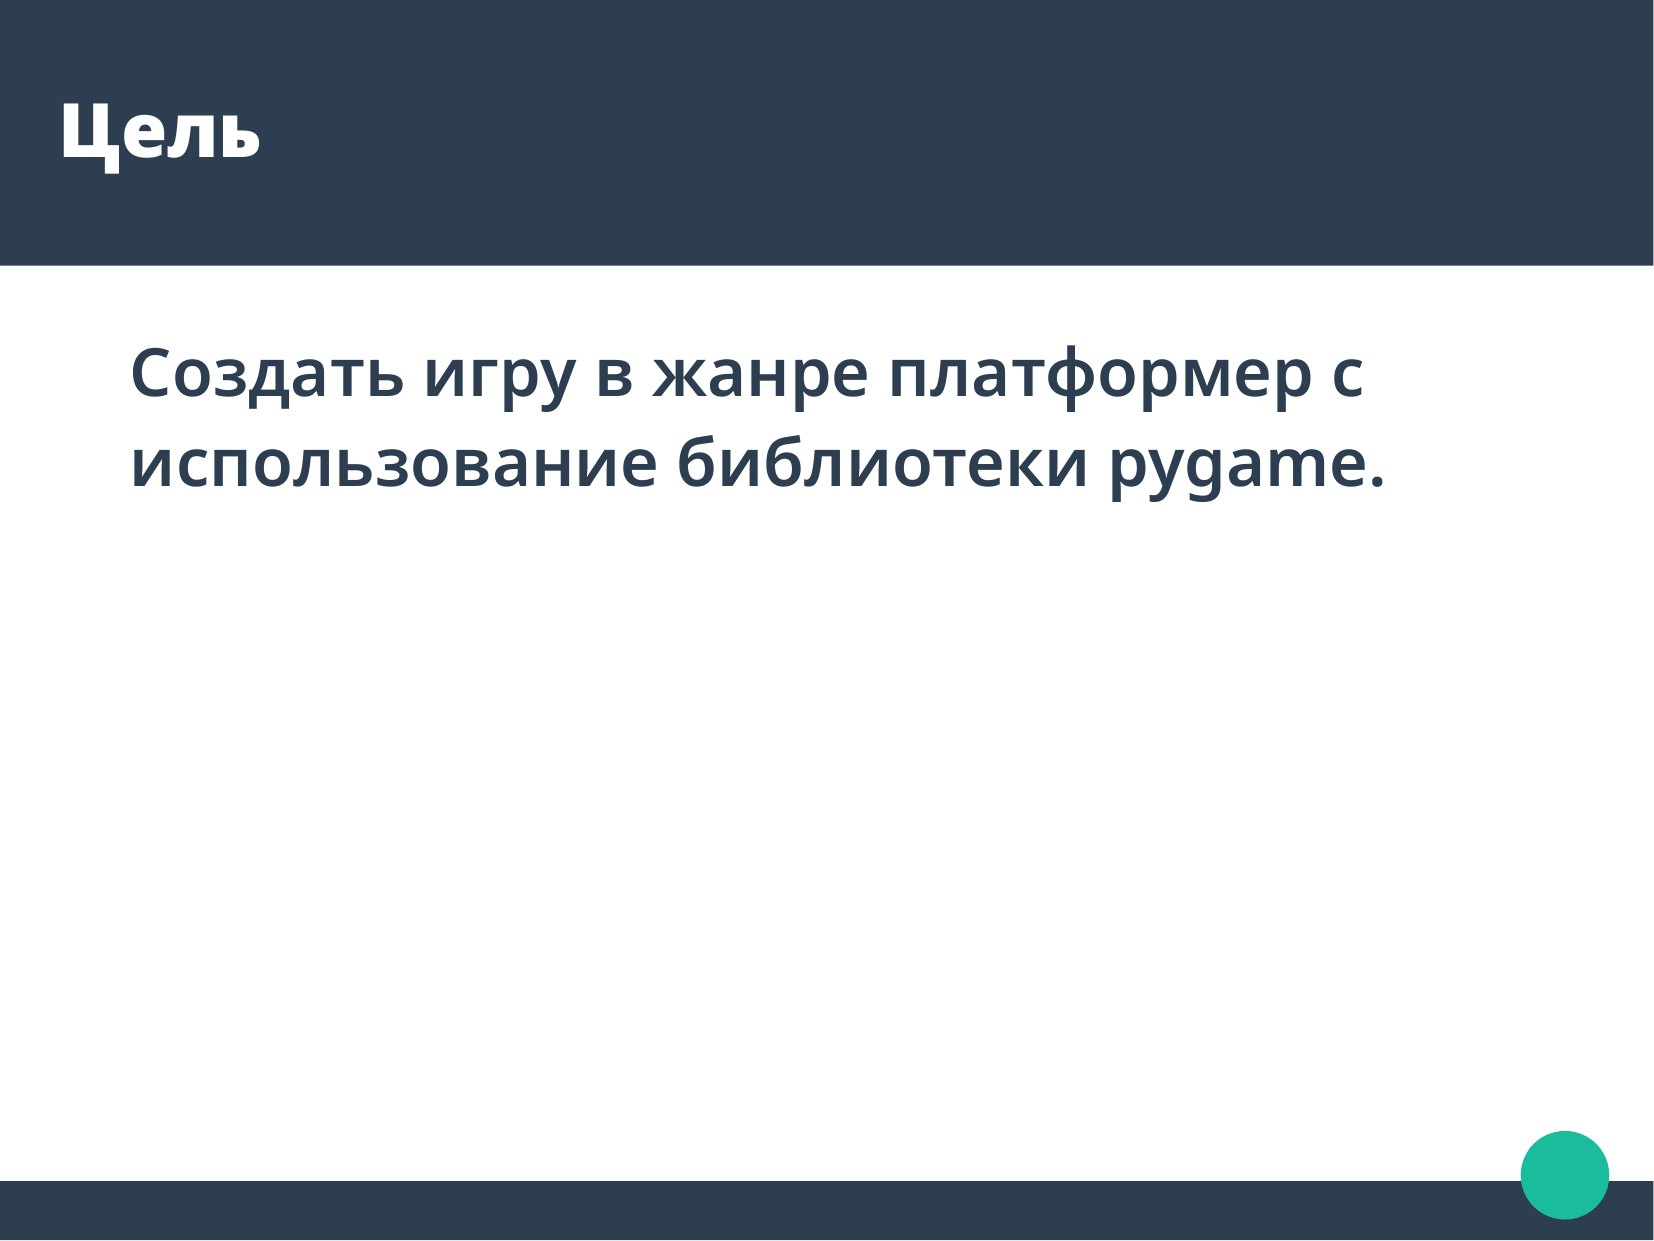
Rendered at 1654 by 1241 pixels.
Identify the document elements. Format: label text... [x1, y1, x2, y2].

list Создать игру в жанре платформер с использование библиотеки pygame. [59, 324, 1595, 1152]
title Цель [59, 49, 1595, 207]
